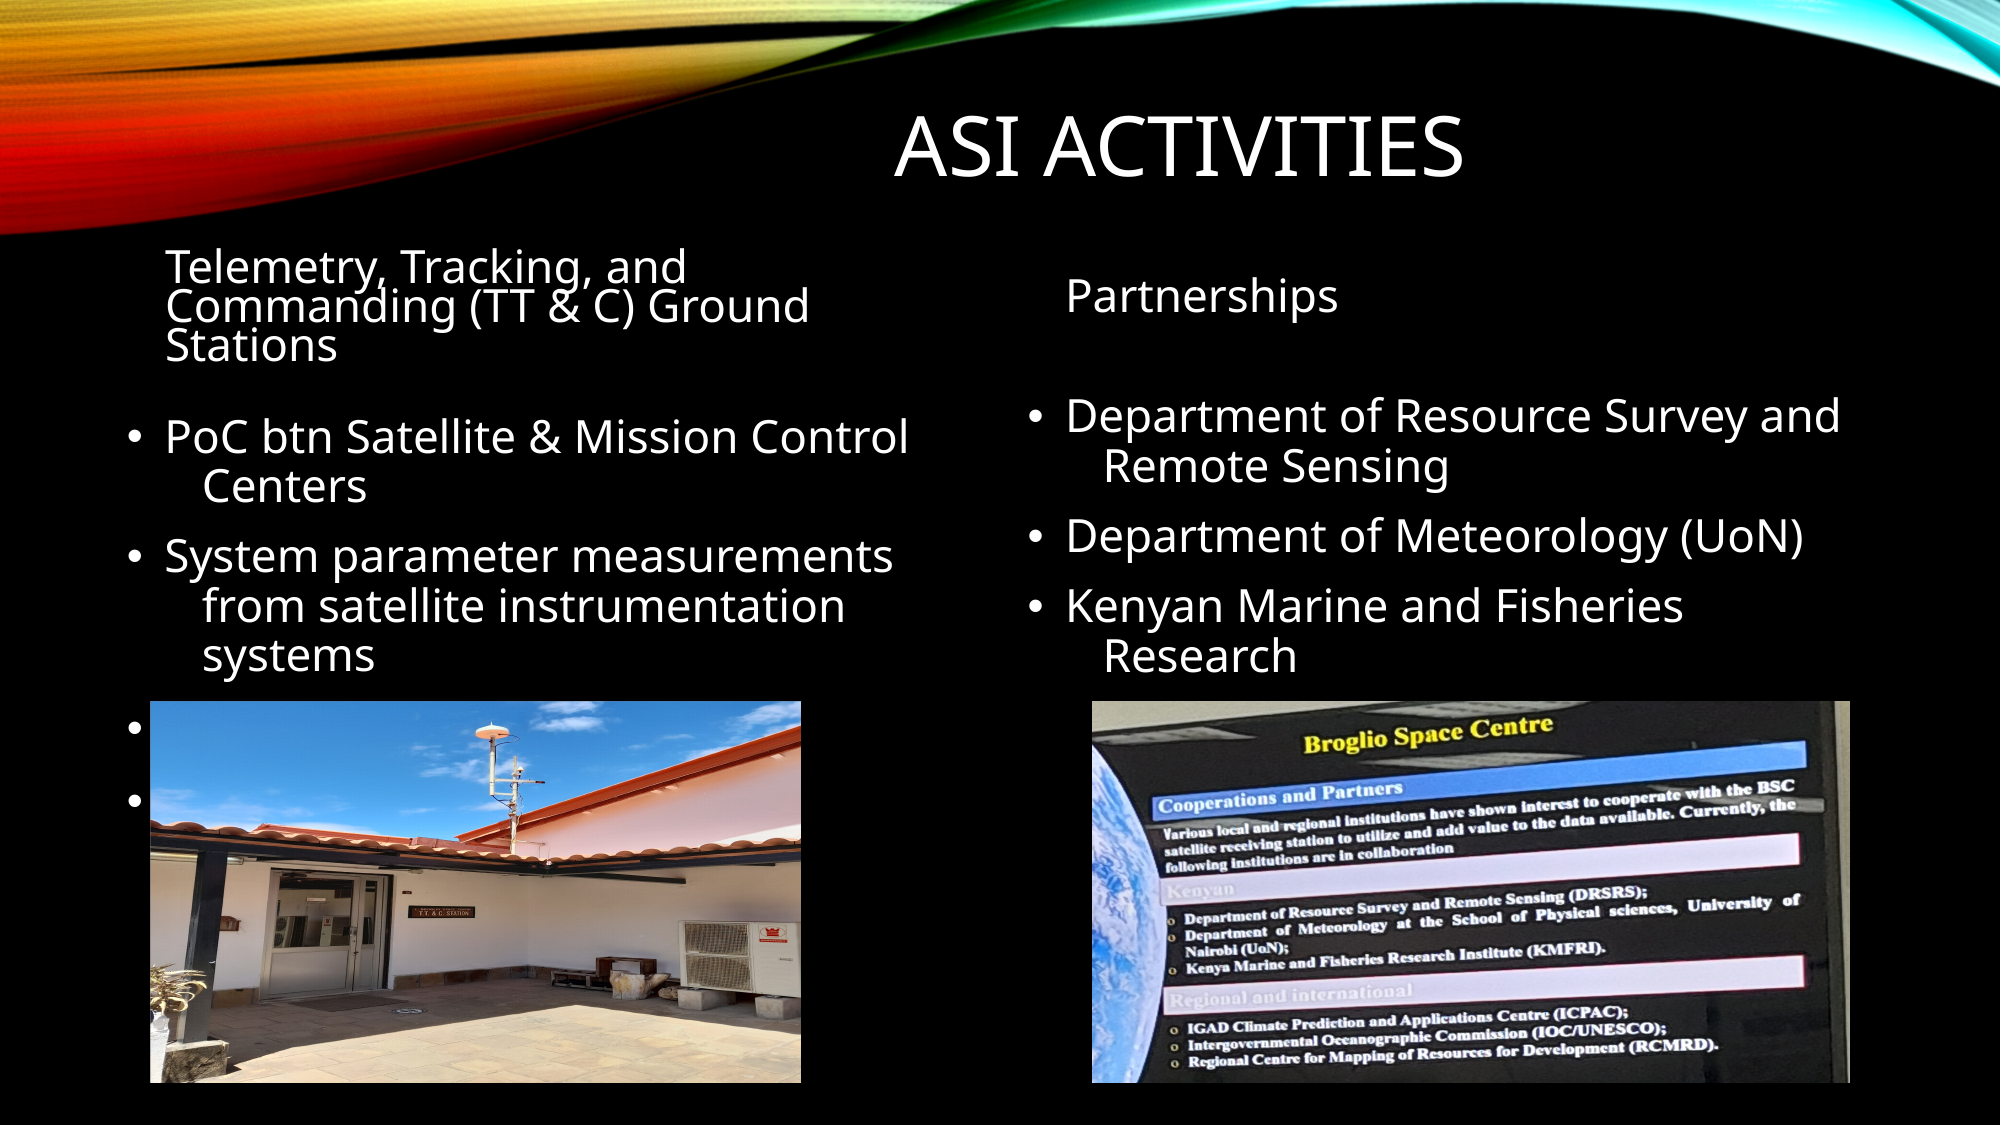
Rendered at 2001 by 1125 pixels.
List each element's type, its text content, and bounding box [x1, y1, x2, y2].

list PoC btn Satellite & Mission Control Centers System parameter measurements from satellite instrumentation systems [111, 406, 984, 913]
list Telemetry, Tracking, and Commanding (TT & C) Ground Stations [150, 241, 984, 377]
picture [1092, 701, 1850, 1083]
title ASI Activities [474, 42, 1888, 256]
picture [150, 701, 801, 1083]
list Partnerships [1050, 241, 1888, 328]
list Department of Resource Survey and Remote Sensing Department of Meteorology (UoN) Kenyan Marine and Fisheries Research [1012, 385, 1888, 893]
